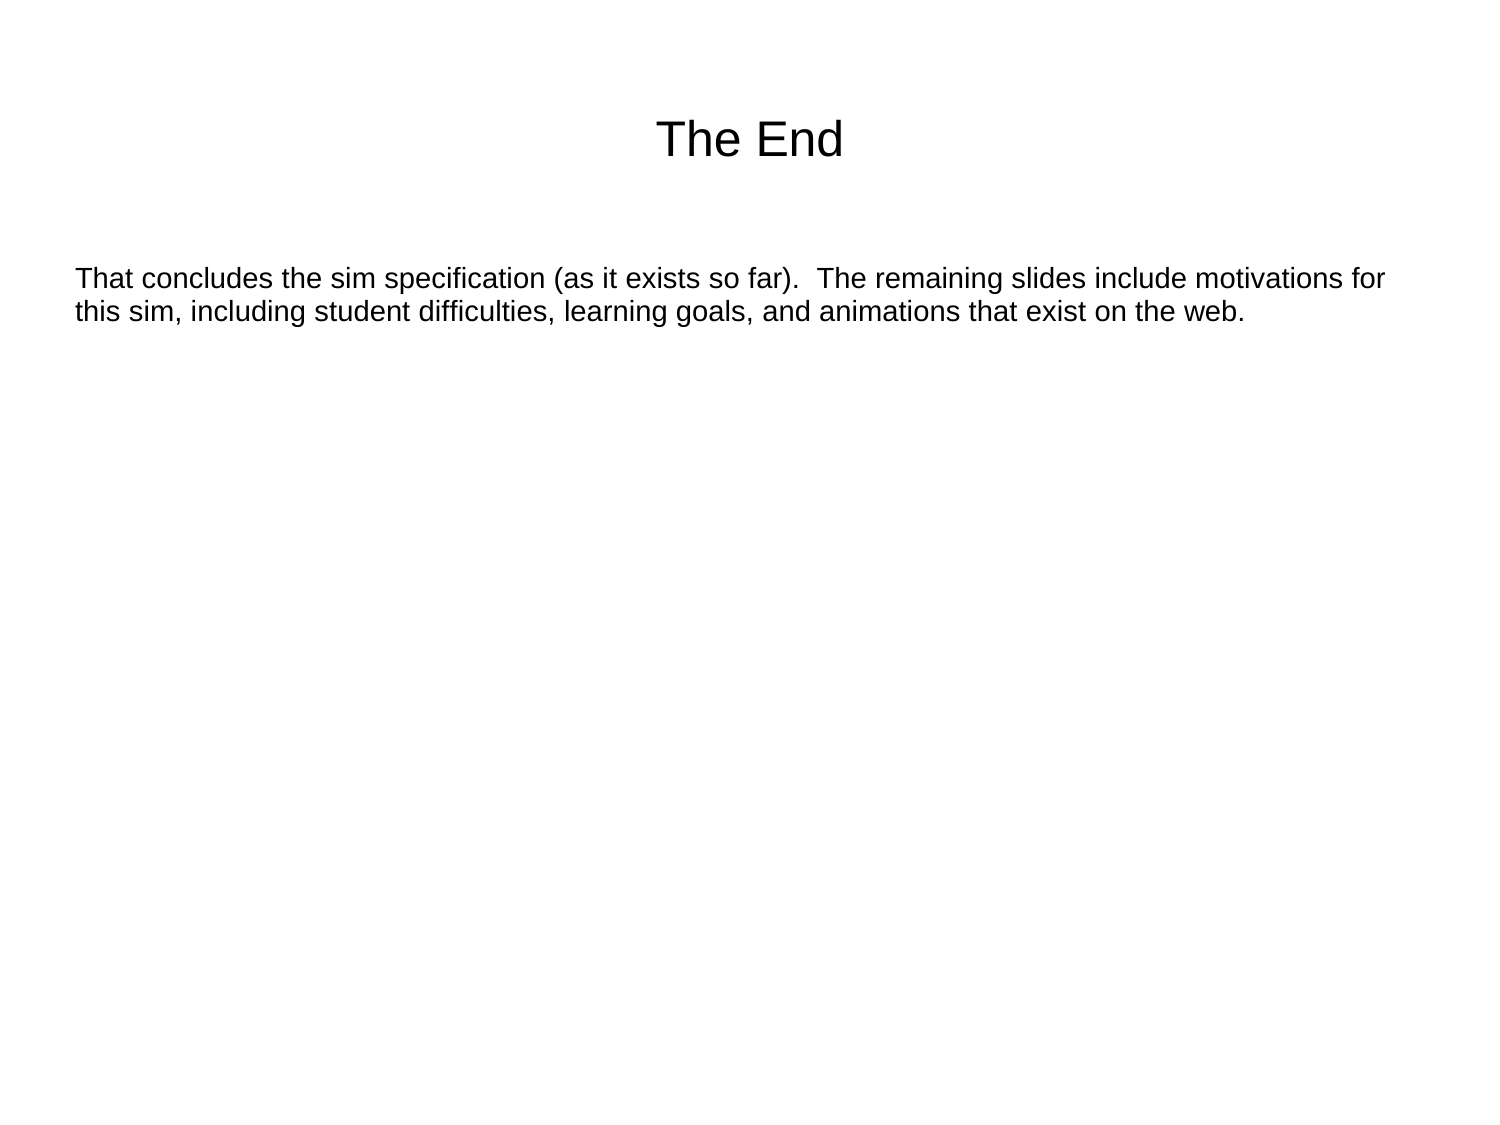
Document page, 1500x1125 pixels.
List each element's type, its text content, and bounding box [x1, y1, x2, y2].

title The End [75, 52, 1426, 226]
list That concludes the sim specification (as it exists so far). The remaining slides include motivations for this sim, including student difficulties, learning goals, and animations that exist on the web. [75, 262, 1426, 991]
